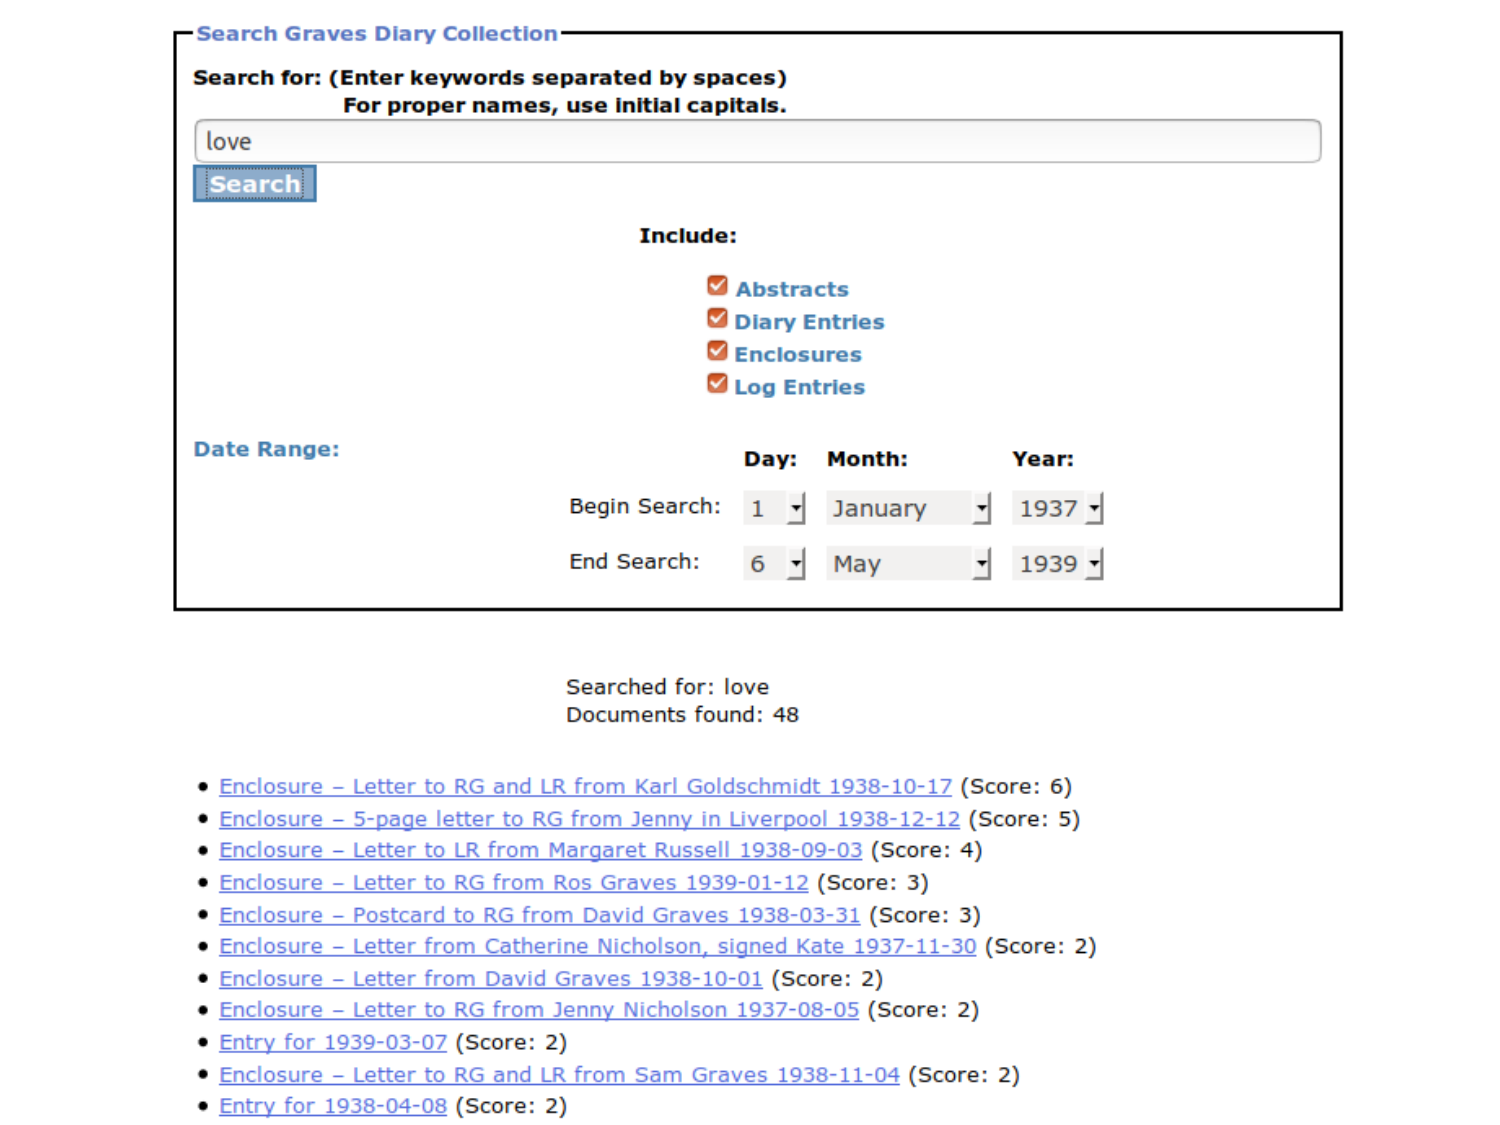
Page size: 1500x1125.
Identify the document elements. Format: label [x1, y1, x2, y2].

picture [133, 2, 1384, 1125]
